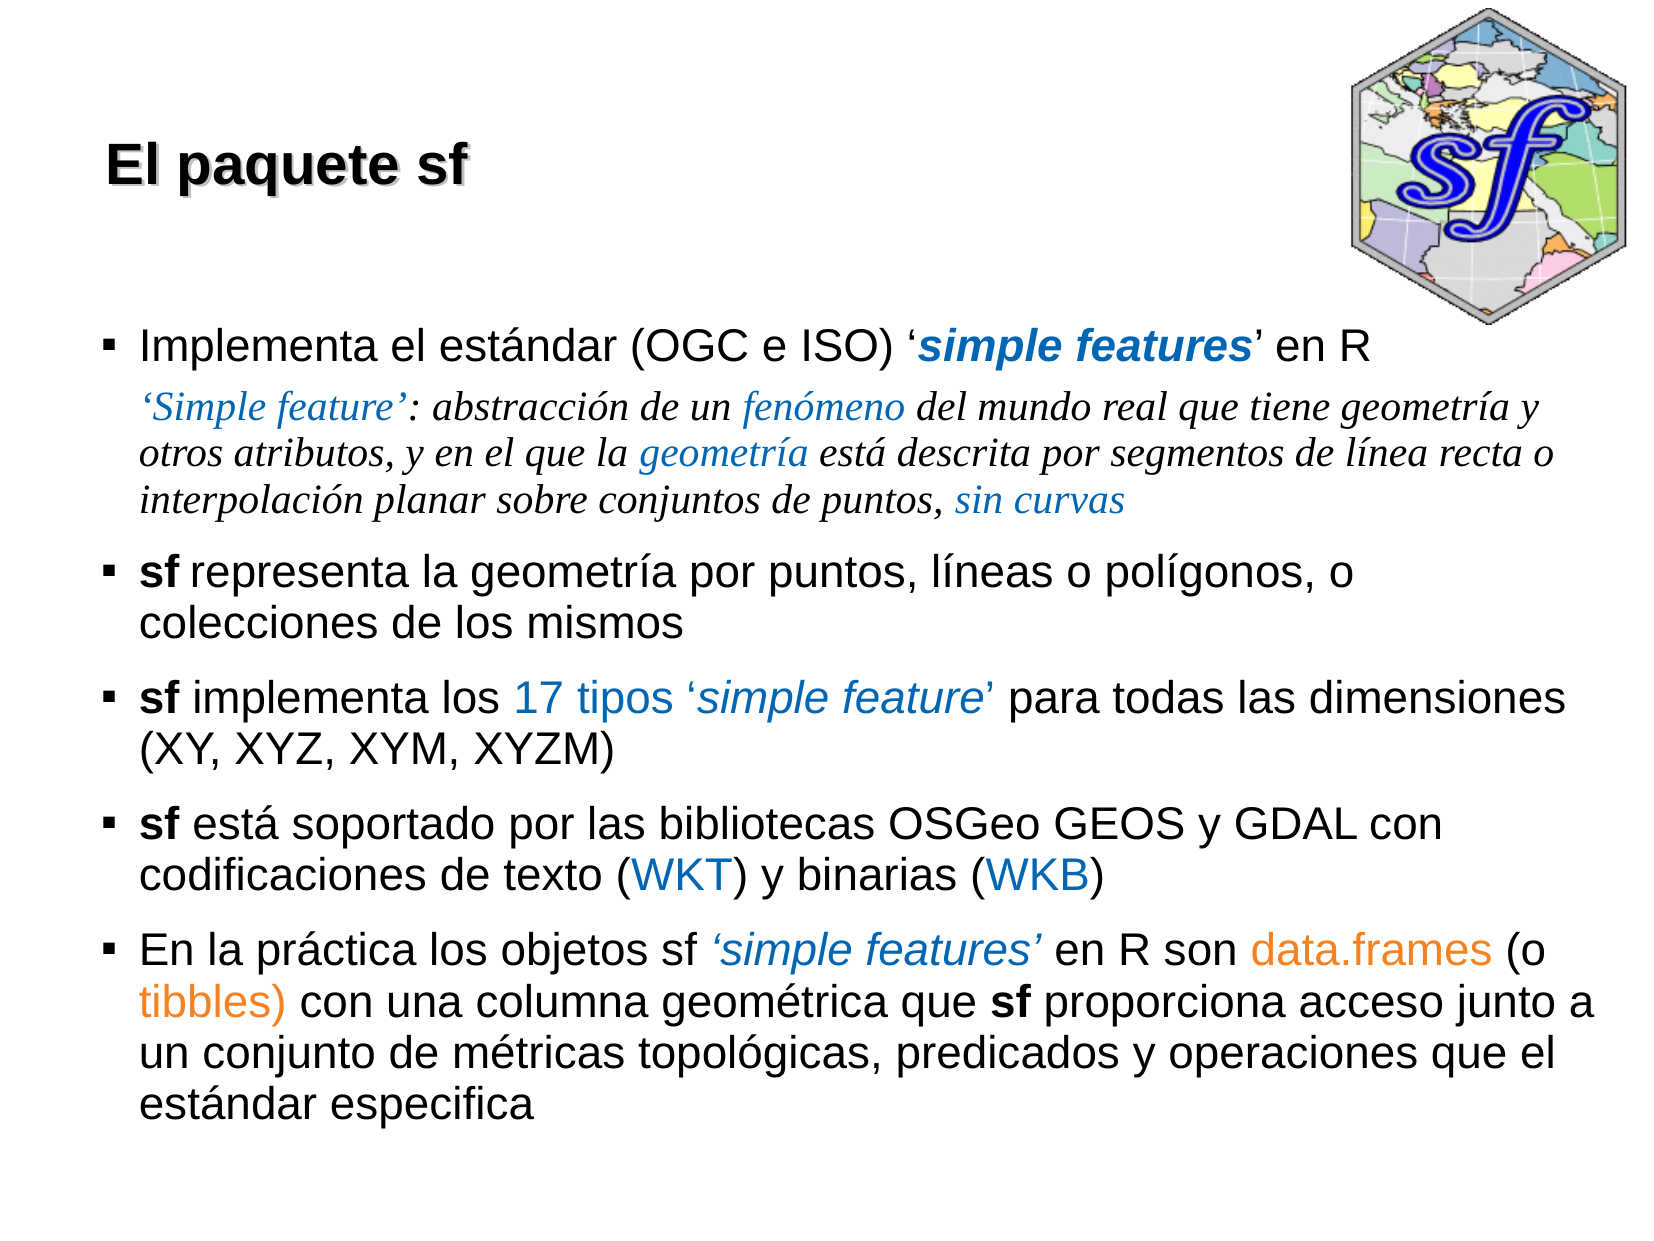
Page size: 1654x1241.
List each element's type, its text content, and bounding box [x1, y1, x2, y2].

text_box Implementa el estándar (OGC e ISO) ‘simple features’ en R ‘Simple feature’: abstracción de un fenómeno del mundo real que tiene geometría y otros atributos, y en el que la geometría está descrita por segmentos de línea recta o interpolación planar sobre conjuntos de puntos, sin curvas sf representa la geometría por puntos, líneas o polígonos, o colecciones de los mismos sf implementa los 17 tipos ‘simple feature’ para todas las dimensiones (XY, XYZ, XYM, XYZM) sf está soportado por las bibliotecas OSGeo GEOS y GDAL con codificaciones de texto (WKT) y binarias (WKB) En la práctica los objetos sf ‘simple features’ en R son data.frames (o tibbles) con una columna geométrica que sf proporciona acceso junto a un conjunto de métricas topológicas, predicados y operaciones que el estándar especifica [88, 312, 1613, 1137]
text_box El paquete sf [90, 124, 685, 204]
picture [1331, 8, 1647, 325]
